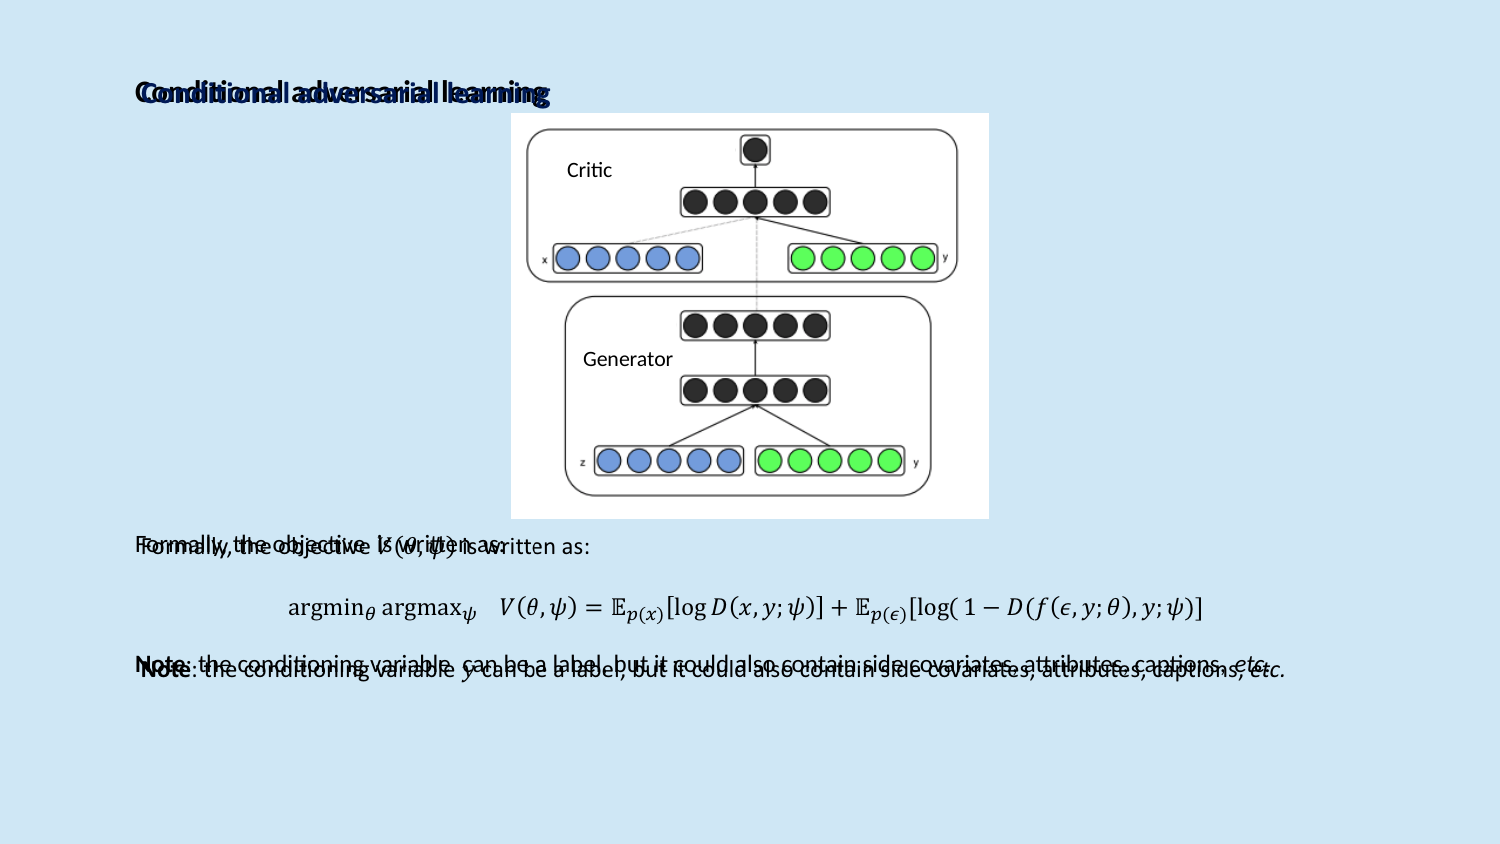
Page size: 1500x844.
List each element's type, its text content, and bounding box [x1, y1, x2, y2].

text_box [120, 64, 1364, 696]
text_box Generator [568, 336, 693, 378]
text_box Critic [552, 148, 677, 190]
picture [511, 113, 989, 519]
